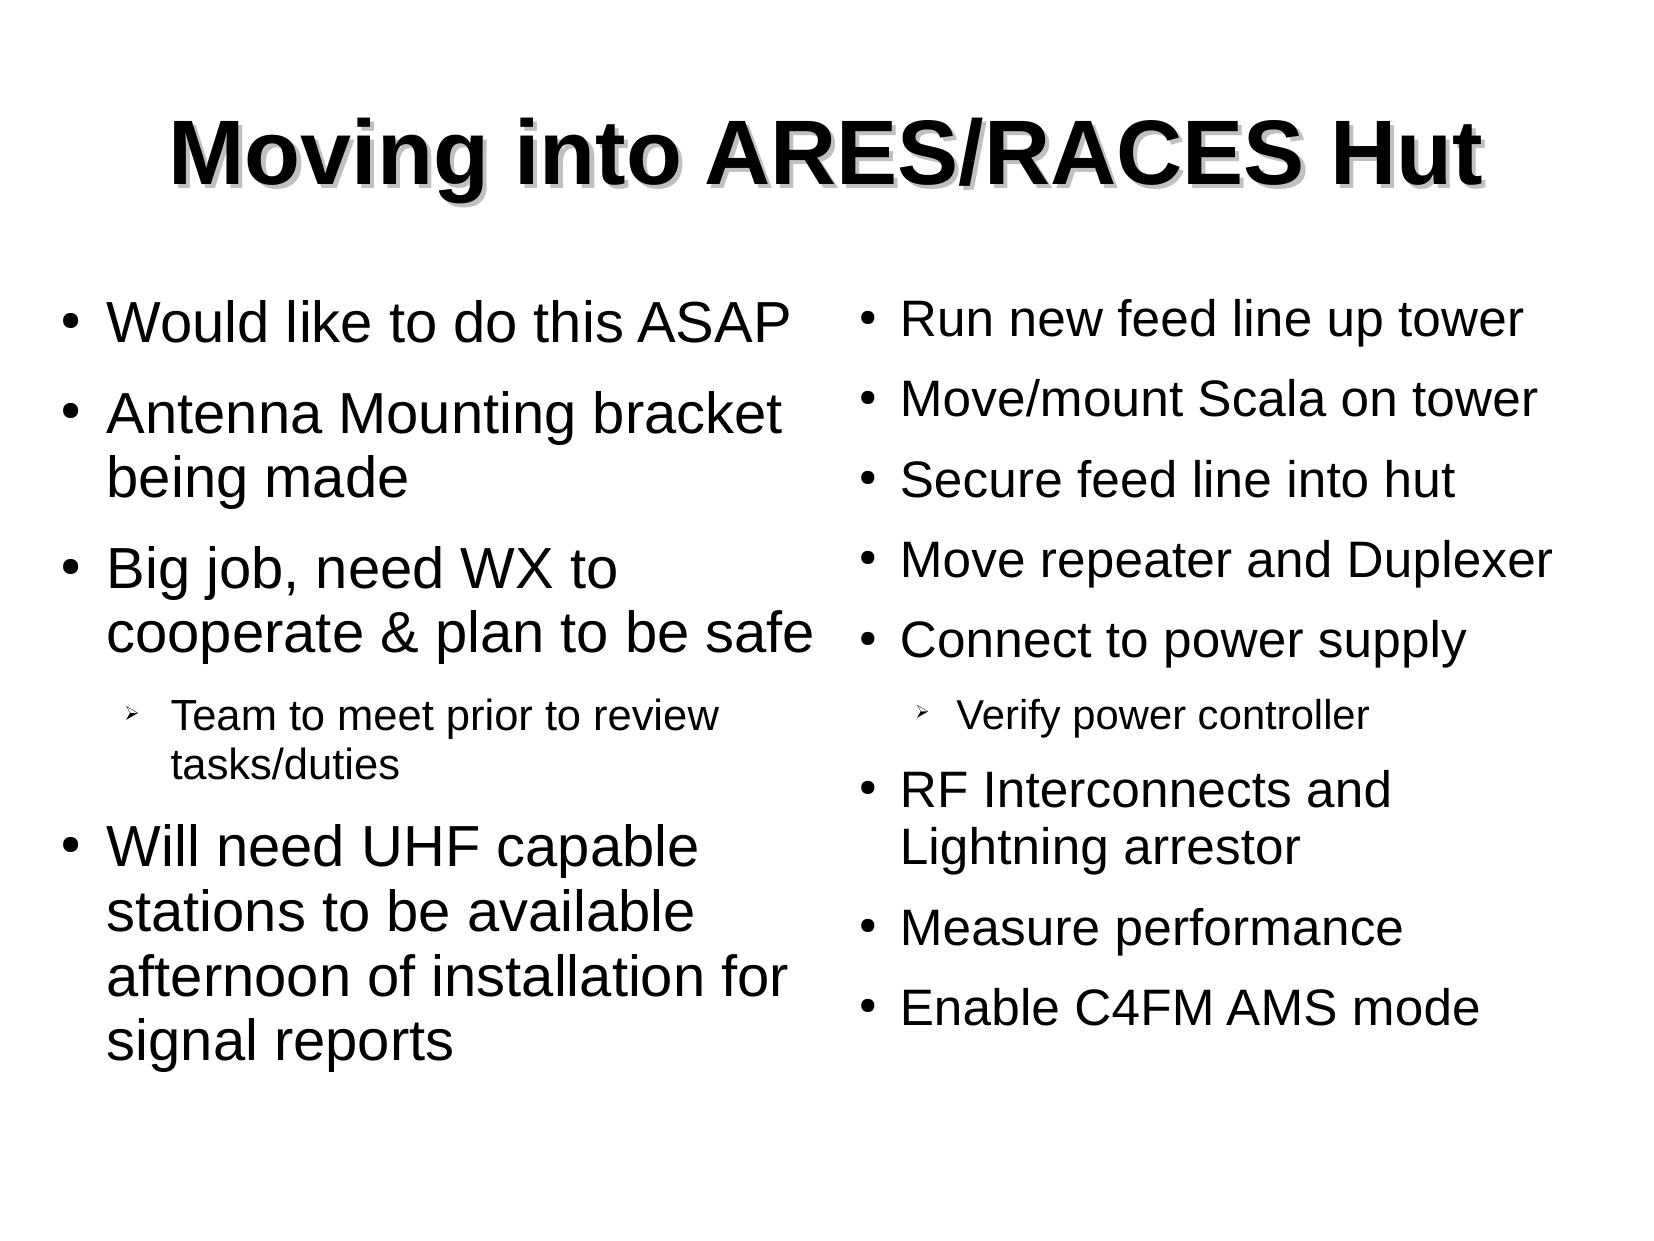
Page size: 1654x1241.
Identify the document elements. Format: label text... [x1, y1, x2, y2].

title Moving into ARES/RACES Hut [82, 49, 1571, 257]
list Run new feed line up tower Move/mount Scala on tower Secure feed line into hut Move repeater and Duplexer Connect to power supply Verify power controller RF Interconnects and Lightning arrestor Measure performance Enable C4FM AMS mode [845, 290, 1606, 1051]
list Would like to do this ASAP Antenna Mounting bracket being made Big job, need WX to cooperate & plan to be safe Team to meet prior to review tasks/duties Will need UHF capable stations to be available afternoon of installation for signal reports [45, 290, 818, 1096]
